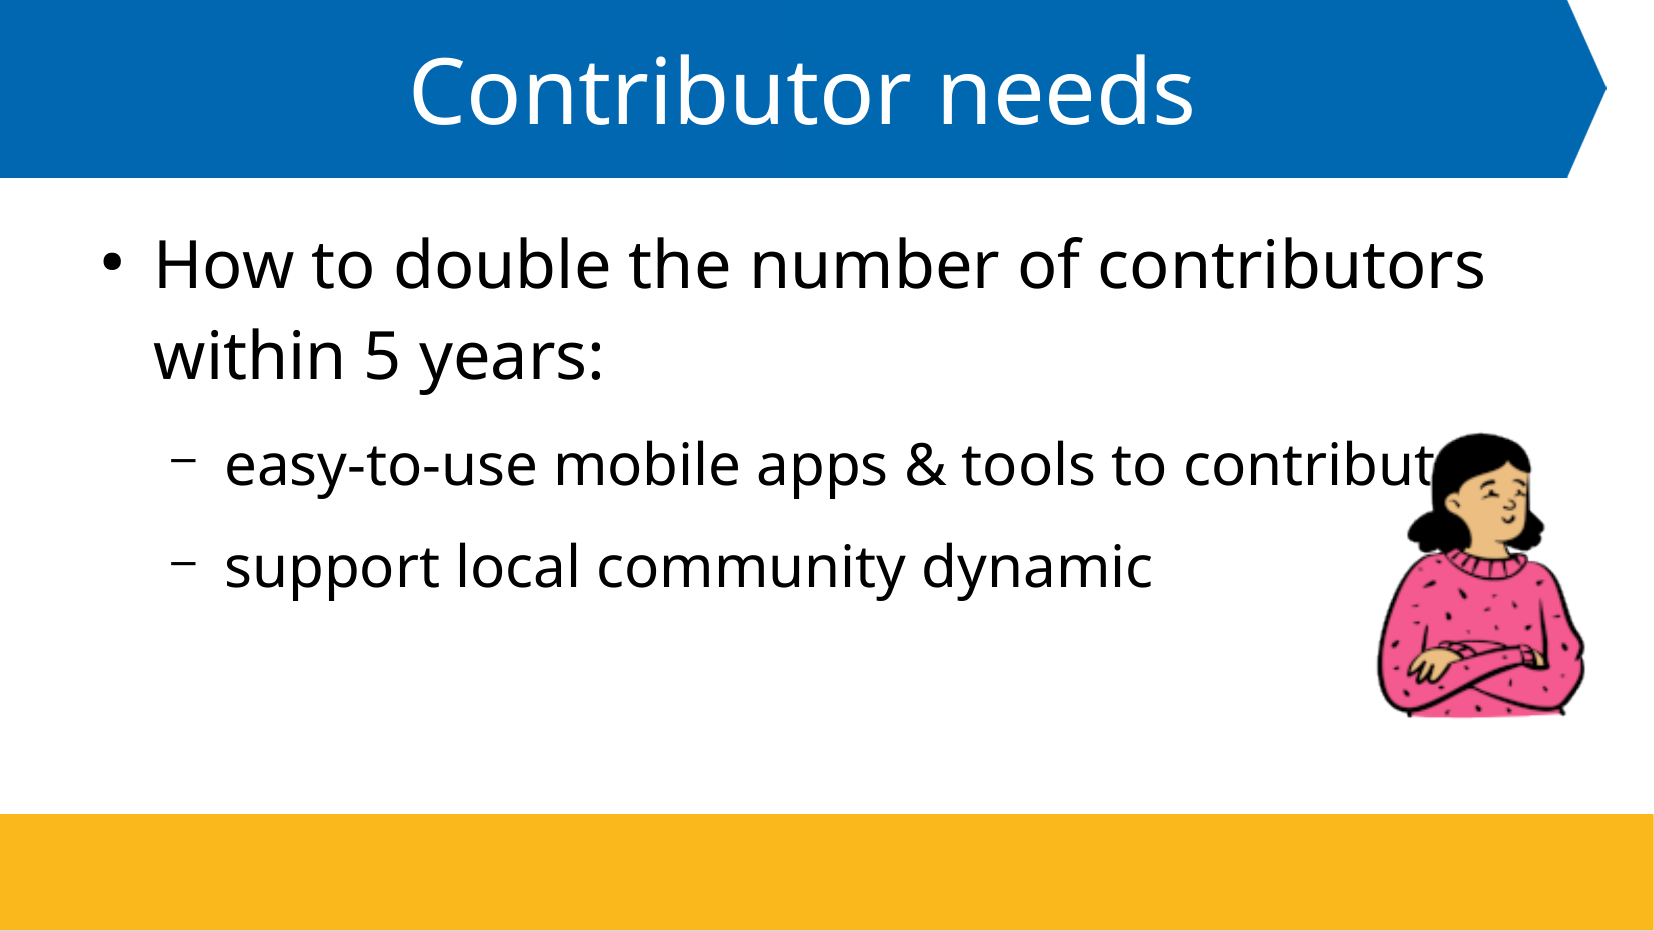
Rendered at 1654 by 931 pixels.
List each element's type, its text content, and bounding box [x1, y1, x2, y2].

picture [0, 0, 1607, 178]
title Contributor needs [59, 23, 1548, 154]
picture [0, 814, 1654, 931]
list How to double the number of contributors within 5 years: easy-to-use mobile apps & tools to contribute support local community dynamic [82, 217, 1583, 780]
picture [1370, 419, 1598, 733]
